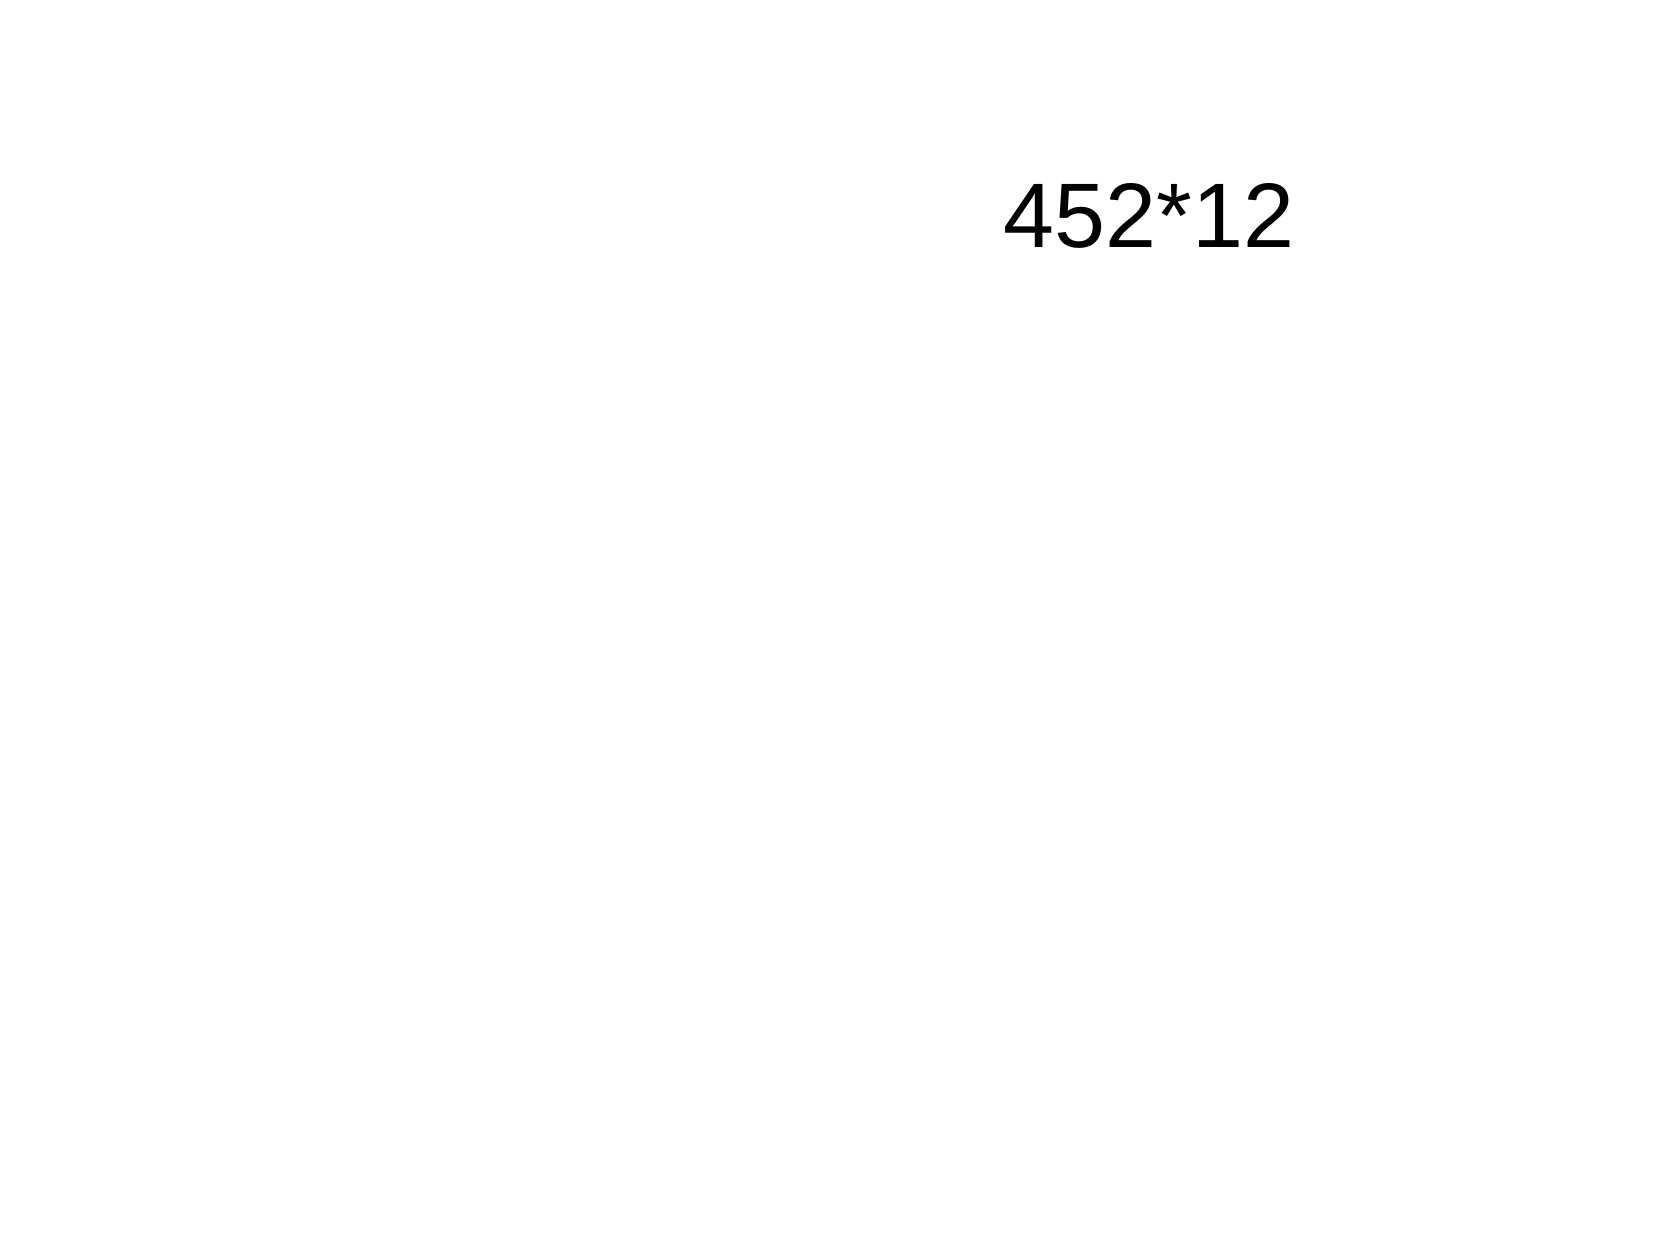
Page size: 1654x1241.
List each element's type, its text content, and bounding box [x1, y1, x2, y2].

text_box 452*12 [988, 148, 1343, 287]
